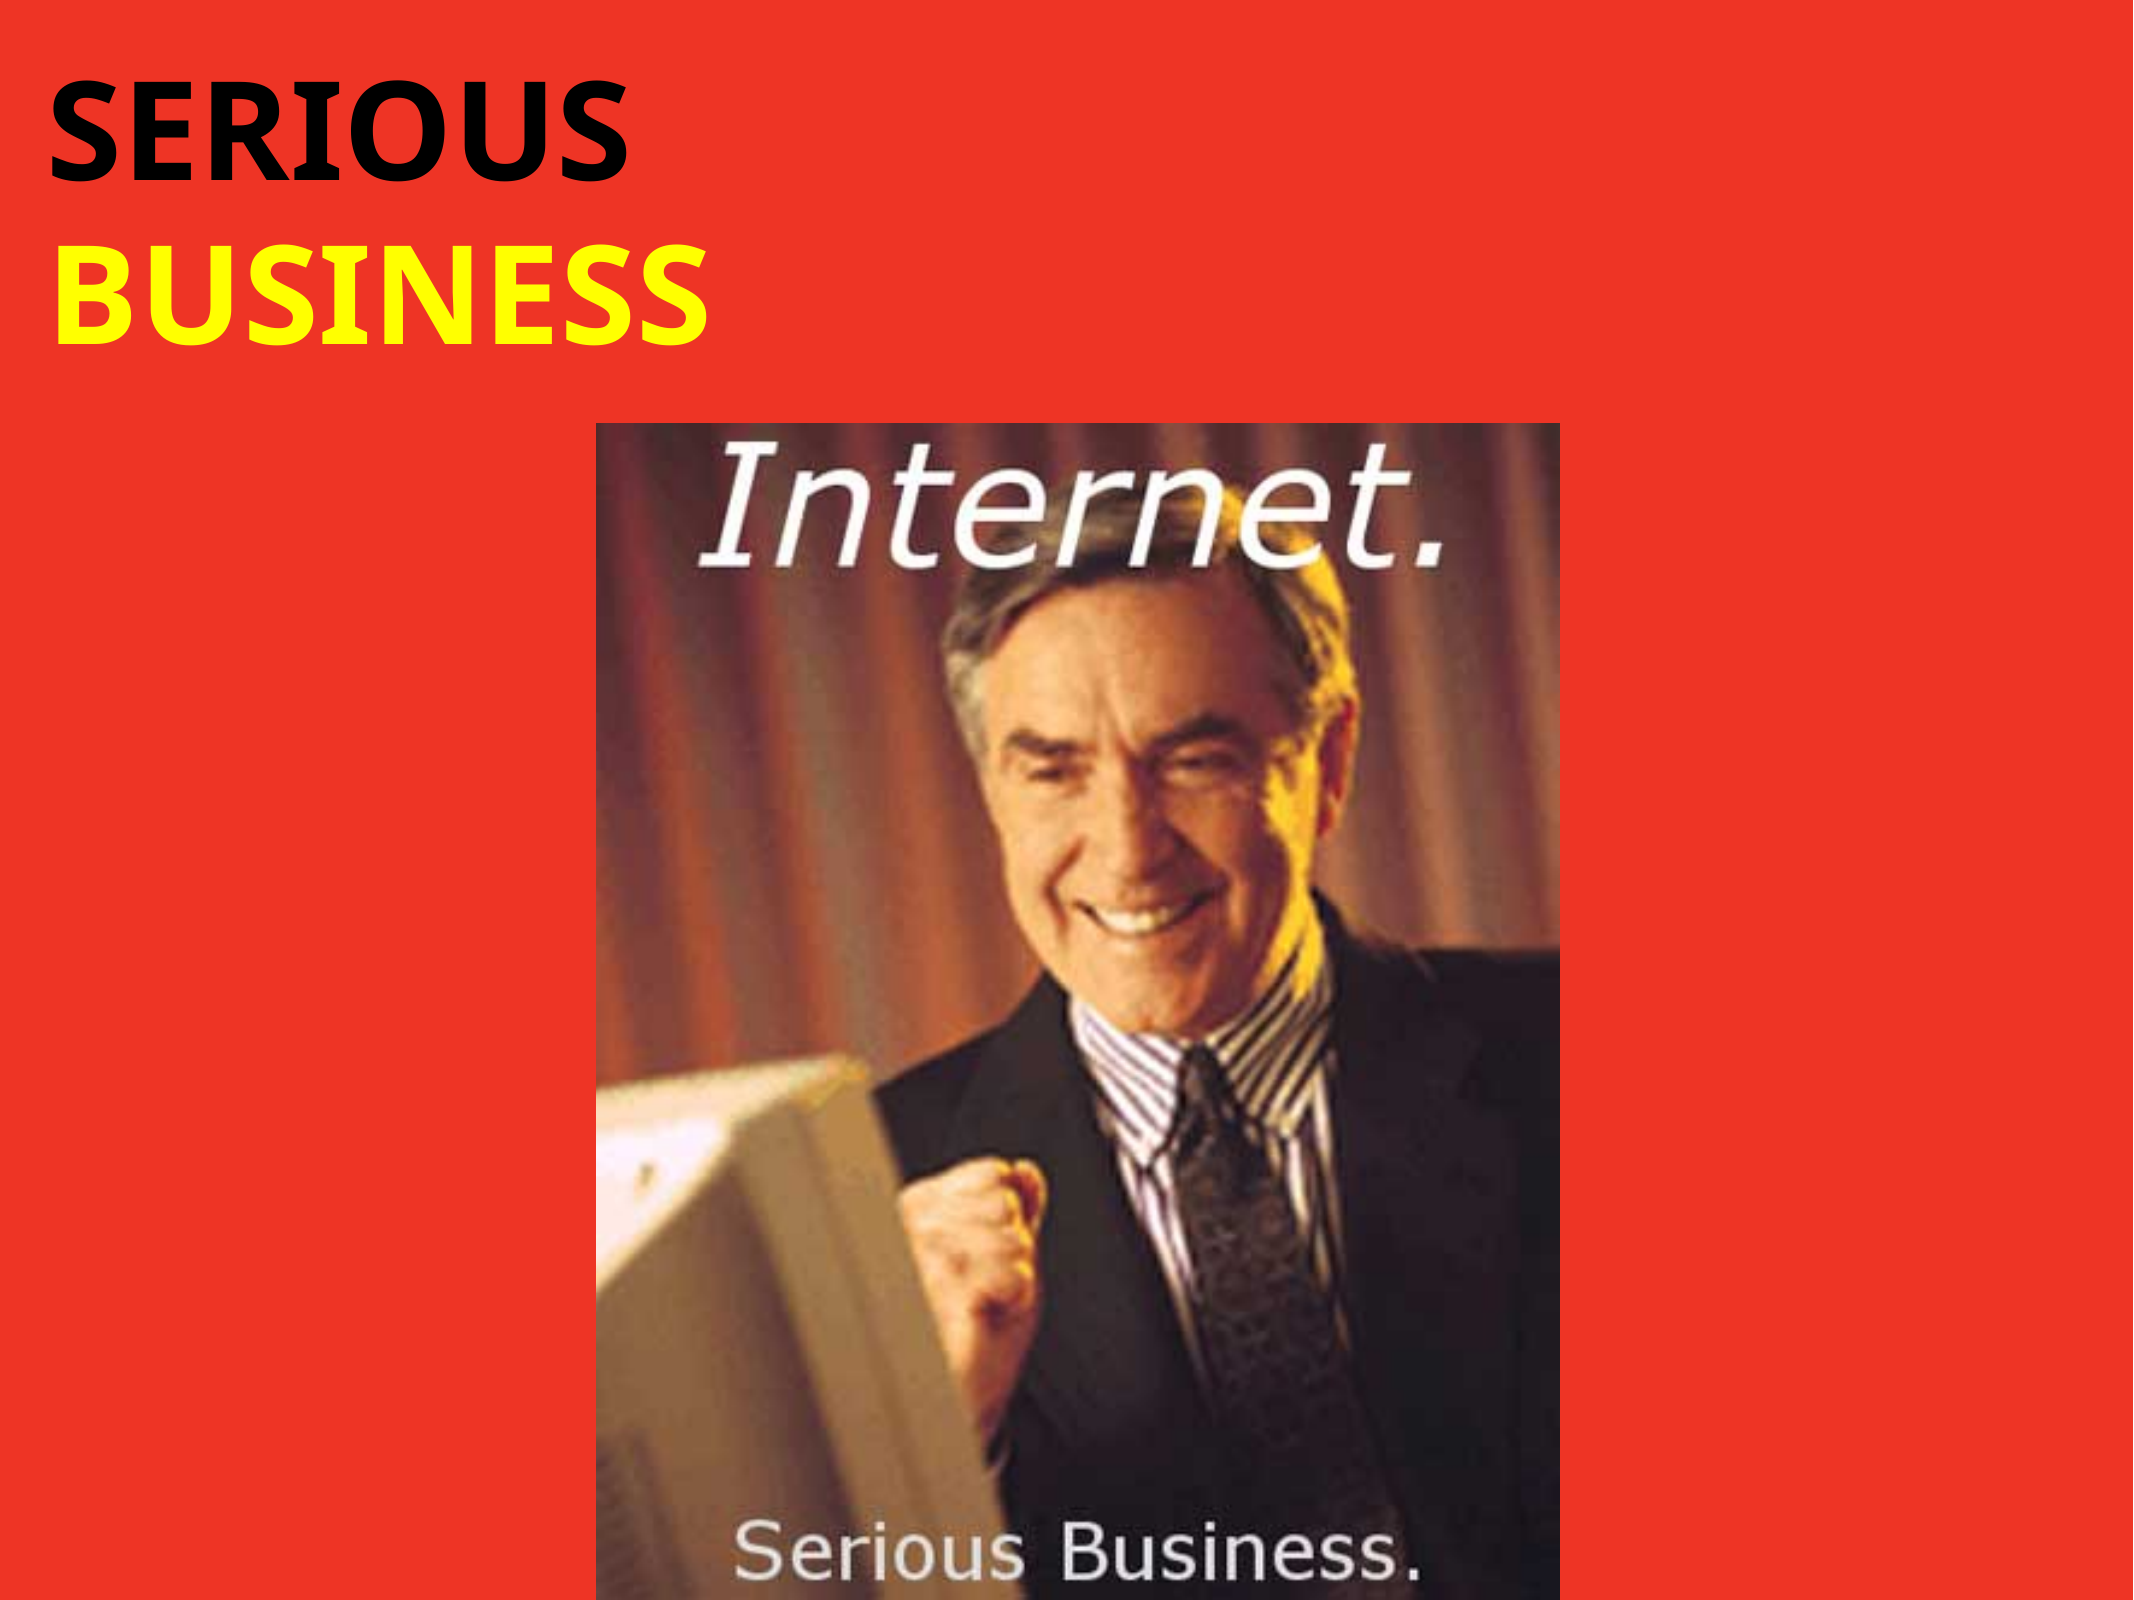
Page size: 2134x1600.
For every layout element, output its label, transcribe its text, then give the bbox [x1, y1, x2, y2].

picture [596, 423, 1560, 1600]
text_box SERIOUS BUSINESS [37, 42, 2129, 488]
